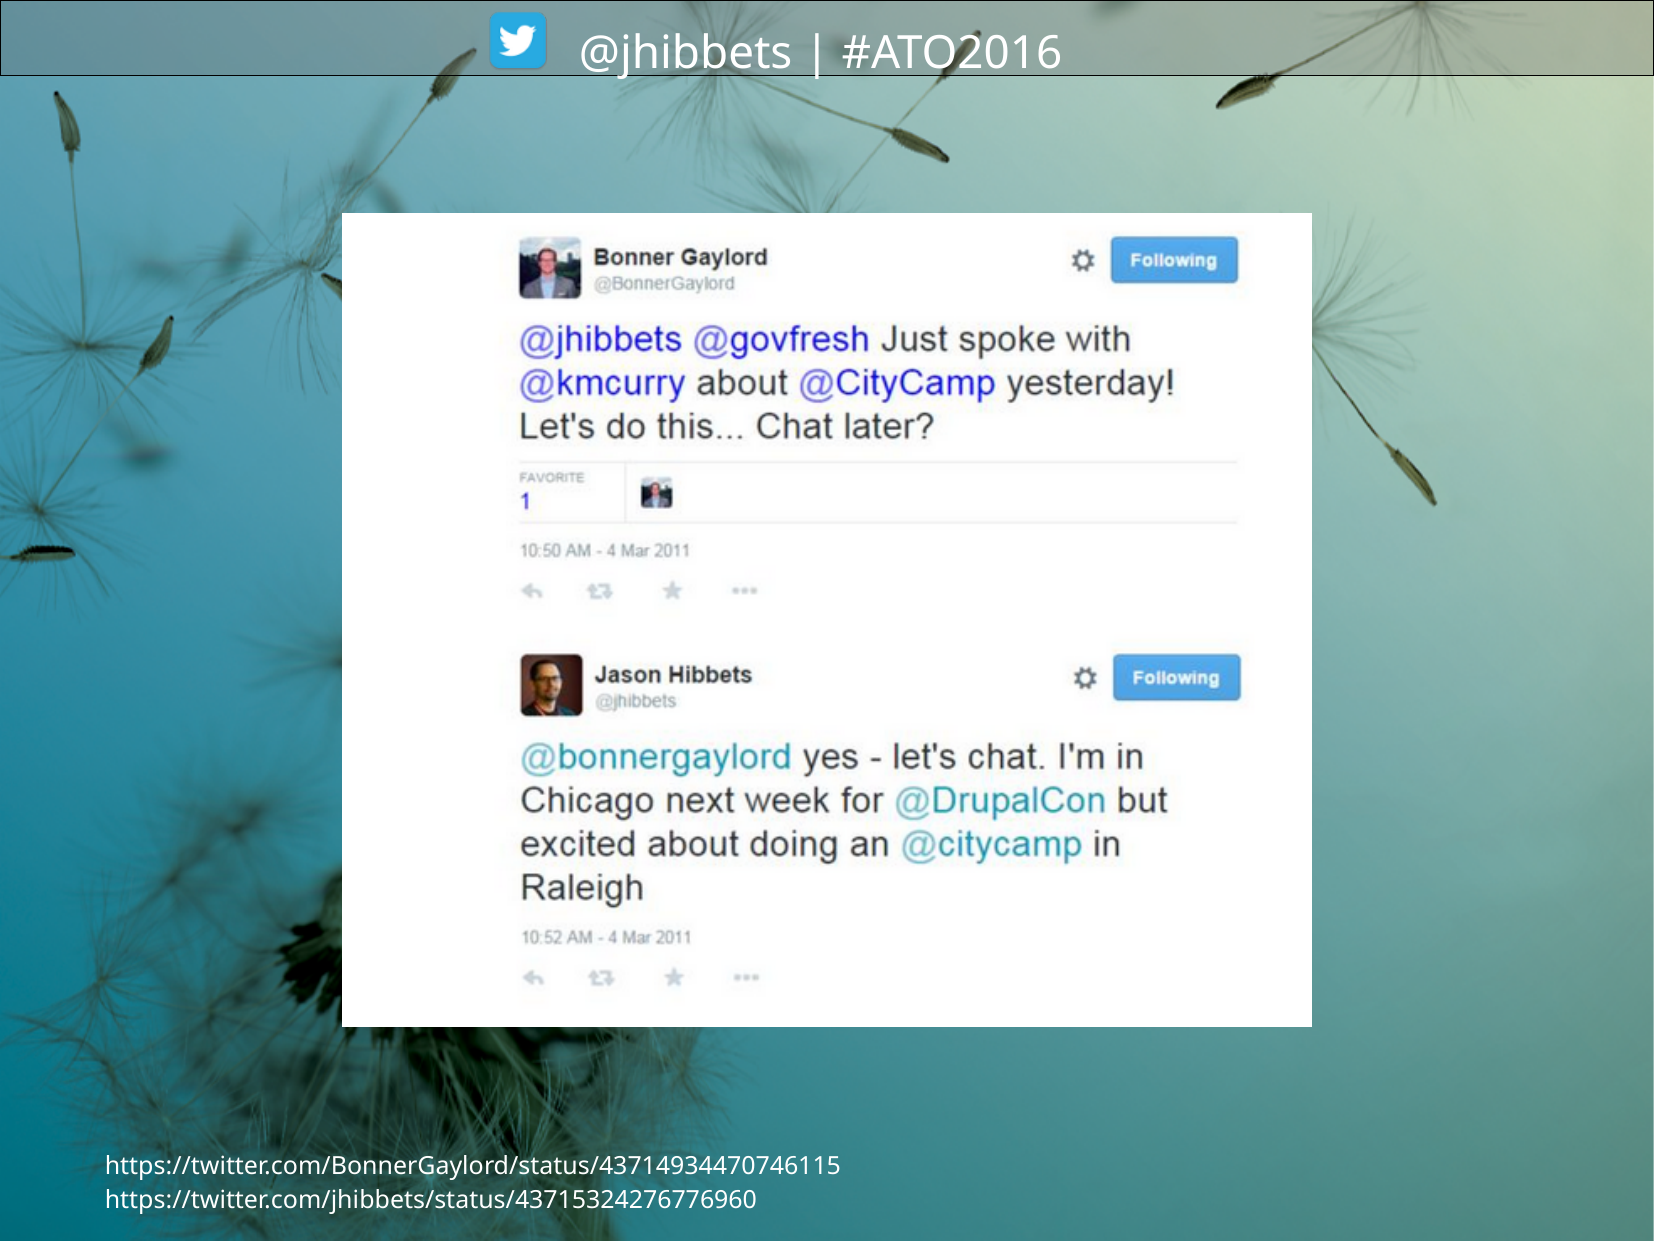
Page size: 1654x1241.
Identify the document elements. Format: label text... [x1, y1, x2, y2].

text_box https://twitter.com/BonnerGaylord/status/43714934470746115 https://twitter.com/jhibbets/status/43715324276776960 [90, 1140, 855, 1205]
picture [488, 11, 549, 72]
picture [0, 76, 1654, 1241]
